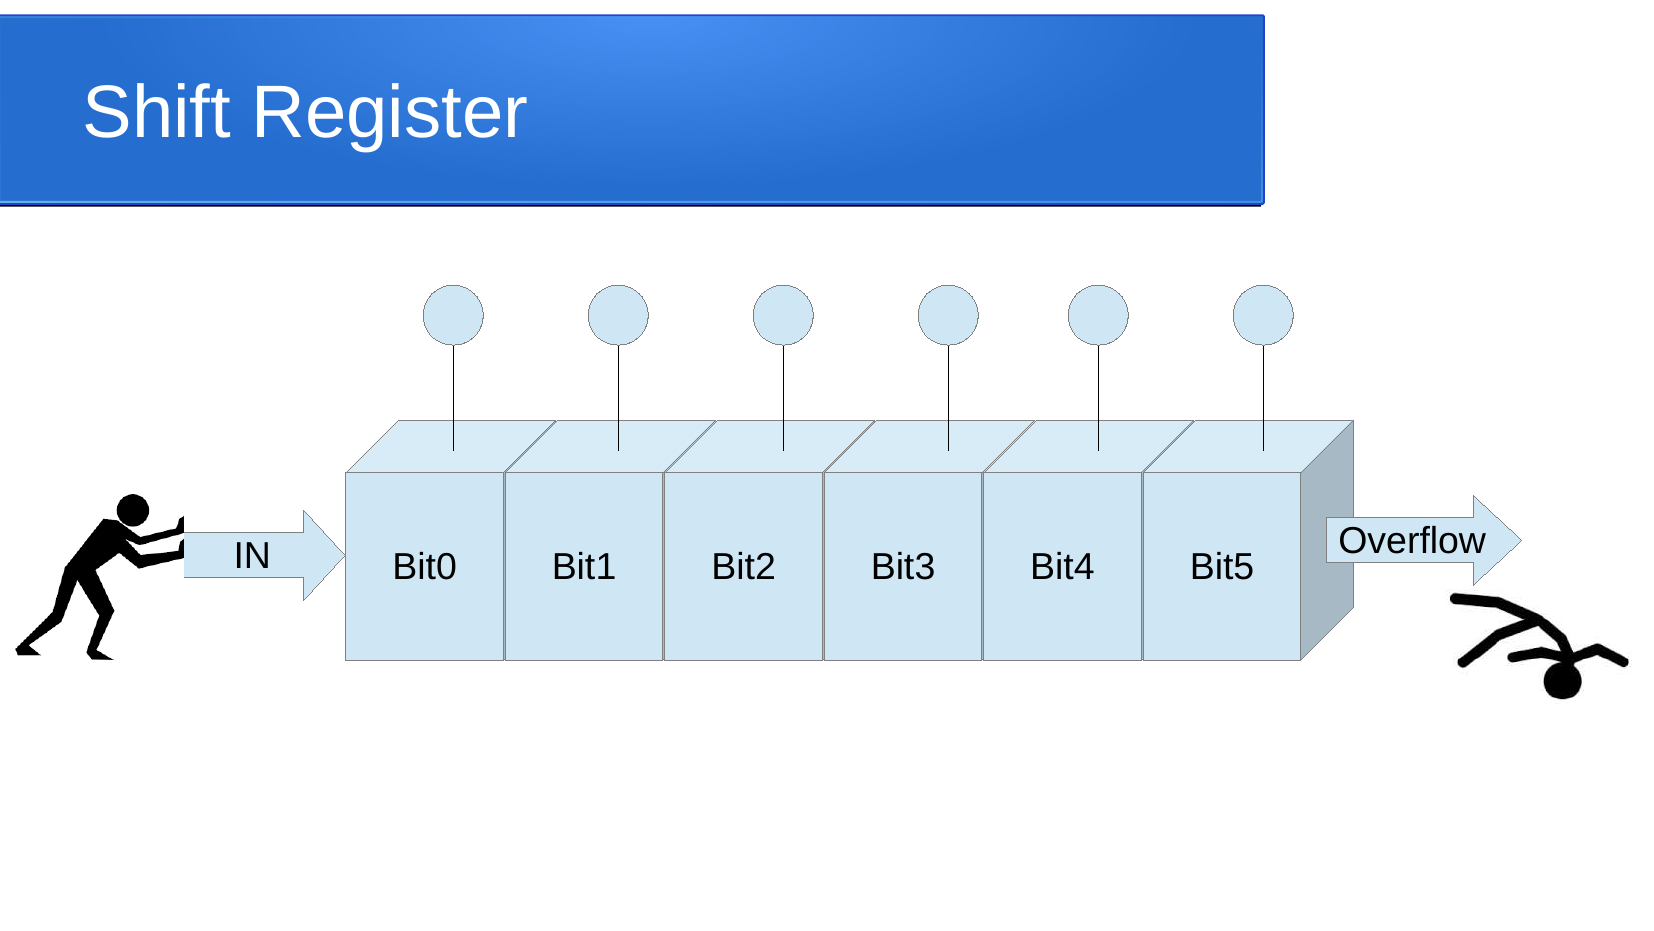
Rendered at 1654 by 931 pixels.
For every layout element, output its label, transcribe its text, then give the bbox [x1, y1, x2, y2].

picture [15, 494, 184, 661]
text_box [918, 285, 979, 346]
text_box [423, 285, 484, 346]
text_box Bit0 [345, 473, 503, 661]
text_box Bit2 [664, 473, 822, 661]
picture [1440, 583, 1639, 706]
text_box [753, 285, 814, 346]
text_box IN [184, 510, 346, 601]
text_box [1068, 285, 1129, 346]
text_box [588, 285, 649, 346]
text_box Bit1 [505, 473, 662, 661]
text_box Bit3 [824, 473, 981, 661]
title Shift Register [82, 35, 1235, 189]
text_box Bit5 [1143, 473, 1300, 661]
text_box Overflow [1326, 495, 1522, 586]
text_box Bit4 [983, 473, 1141, 661]
text_box [1233, 285, 1294, 346]
